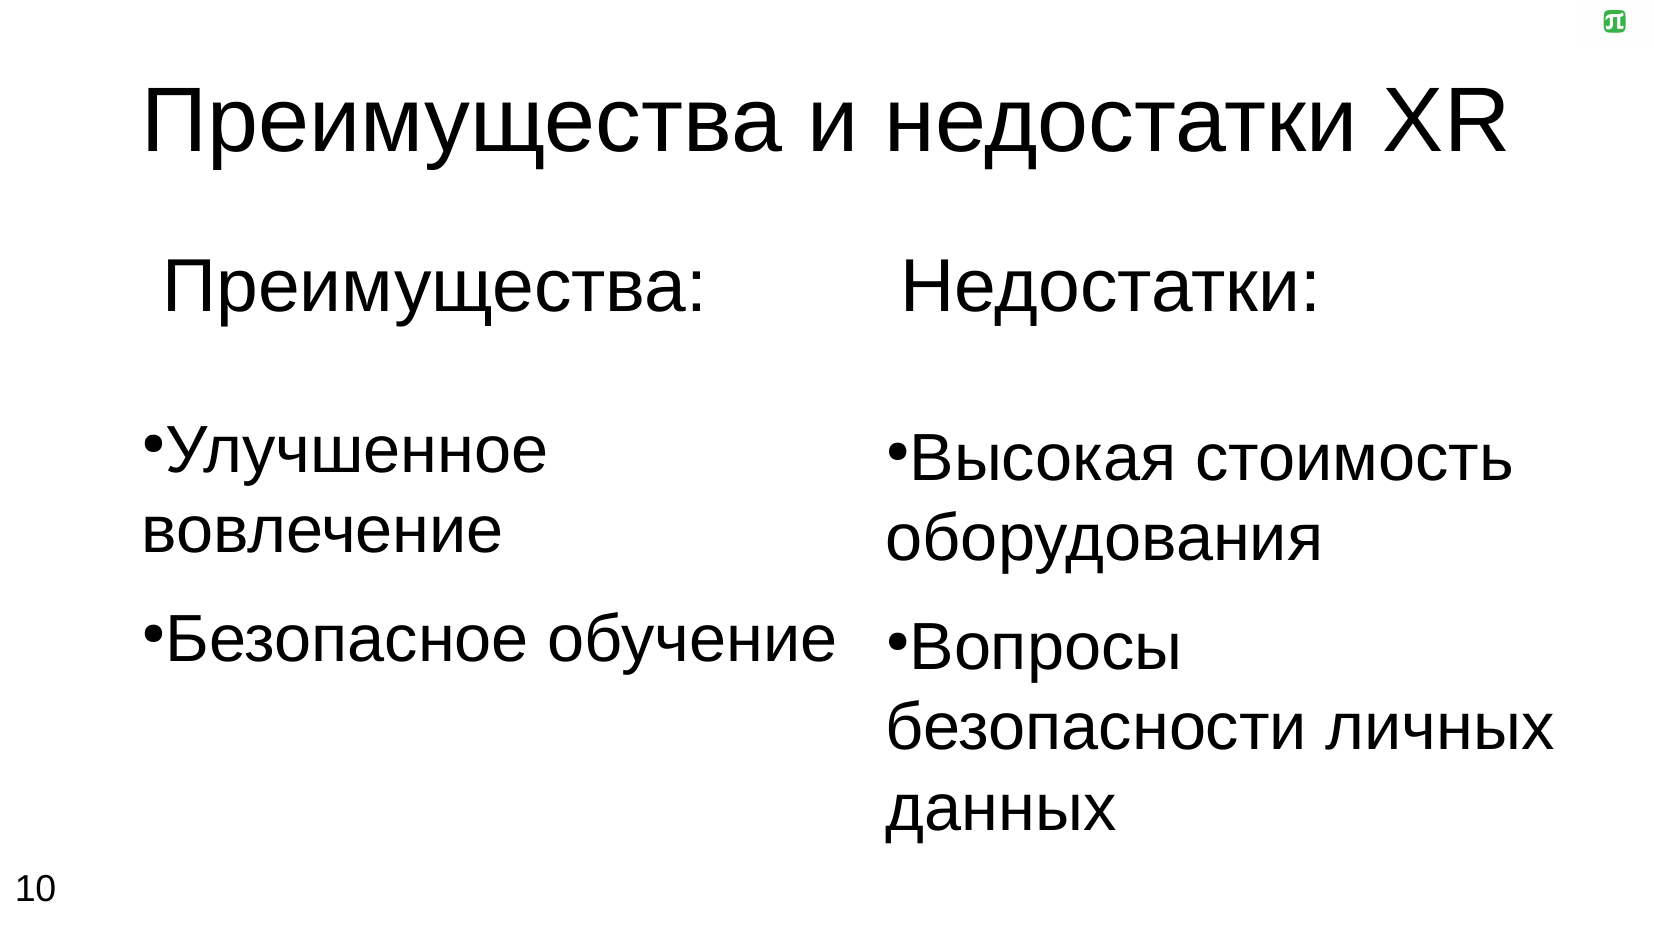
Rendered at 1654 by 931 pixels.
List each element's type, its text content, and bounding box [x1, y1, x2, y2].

list Улучшенное вовлечение Безопасное обучение [141, 405, 886, 931]
text_box Преимущества: [147, 236, 739, 419]
text_box Недостатки: [885, 236, 1536, 355]
title Преимущества и недостатки XR [82, 37, 1571, 193]
picture [1579, 0, 1654, 46]
list Высокая стоимость оборудования Вопросы безопасности личных данных [885, 413, 1613, 931]
text_box [0, 860, 562, 931]
